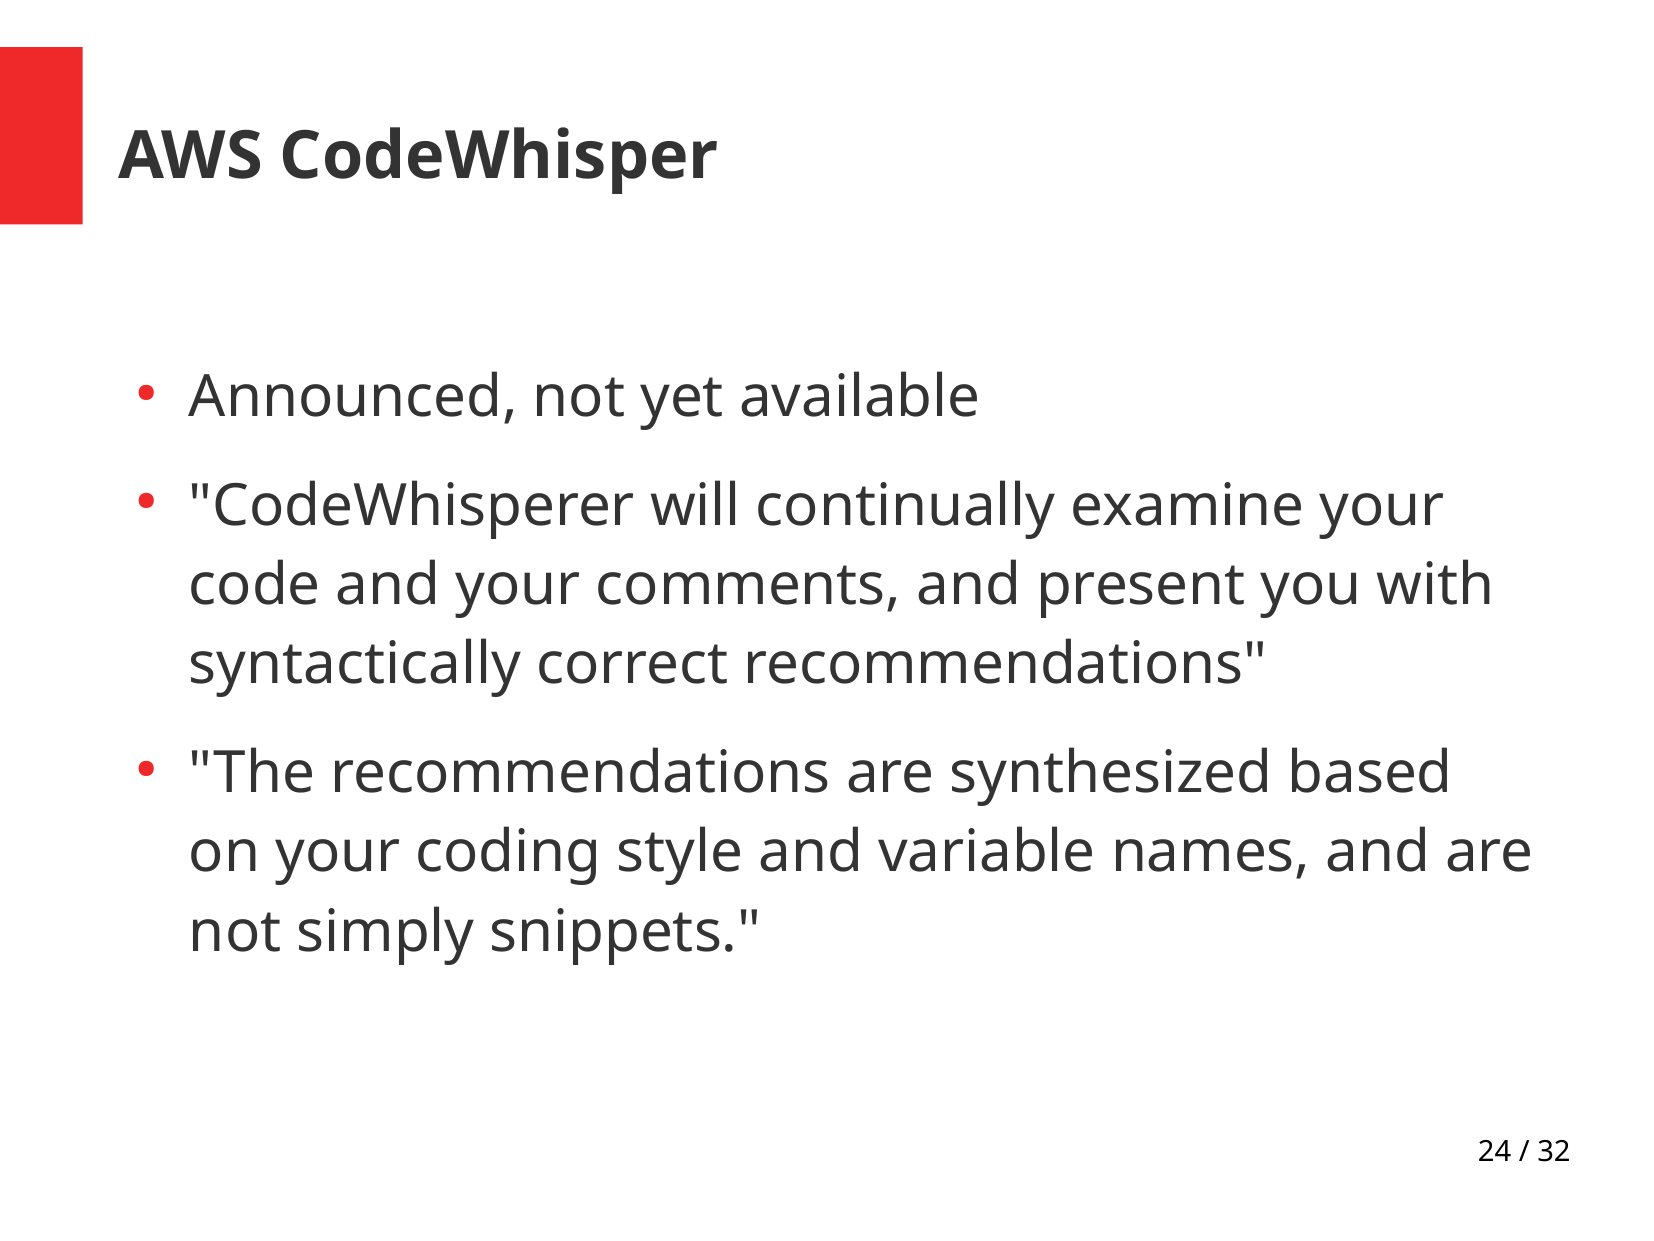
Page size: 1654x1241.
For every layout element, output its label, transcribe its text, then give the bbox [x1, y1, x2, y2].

title AWS CodeWhisper [118, 49, 1571, 257]
list Announced, not yet available "CodeWhisperer will continually examine your code and your comments, and present you with syntactically correct recommendations" "The recommendations are synthesized based on your coding style and variable names, and are not simply snippets." [118, 354, 1536, 1074]
